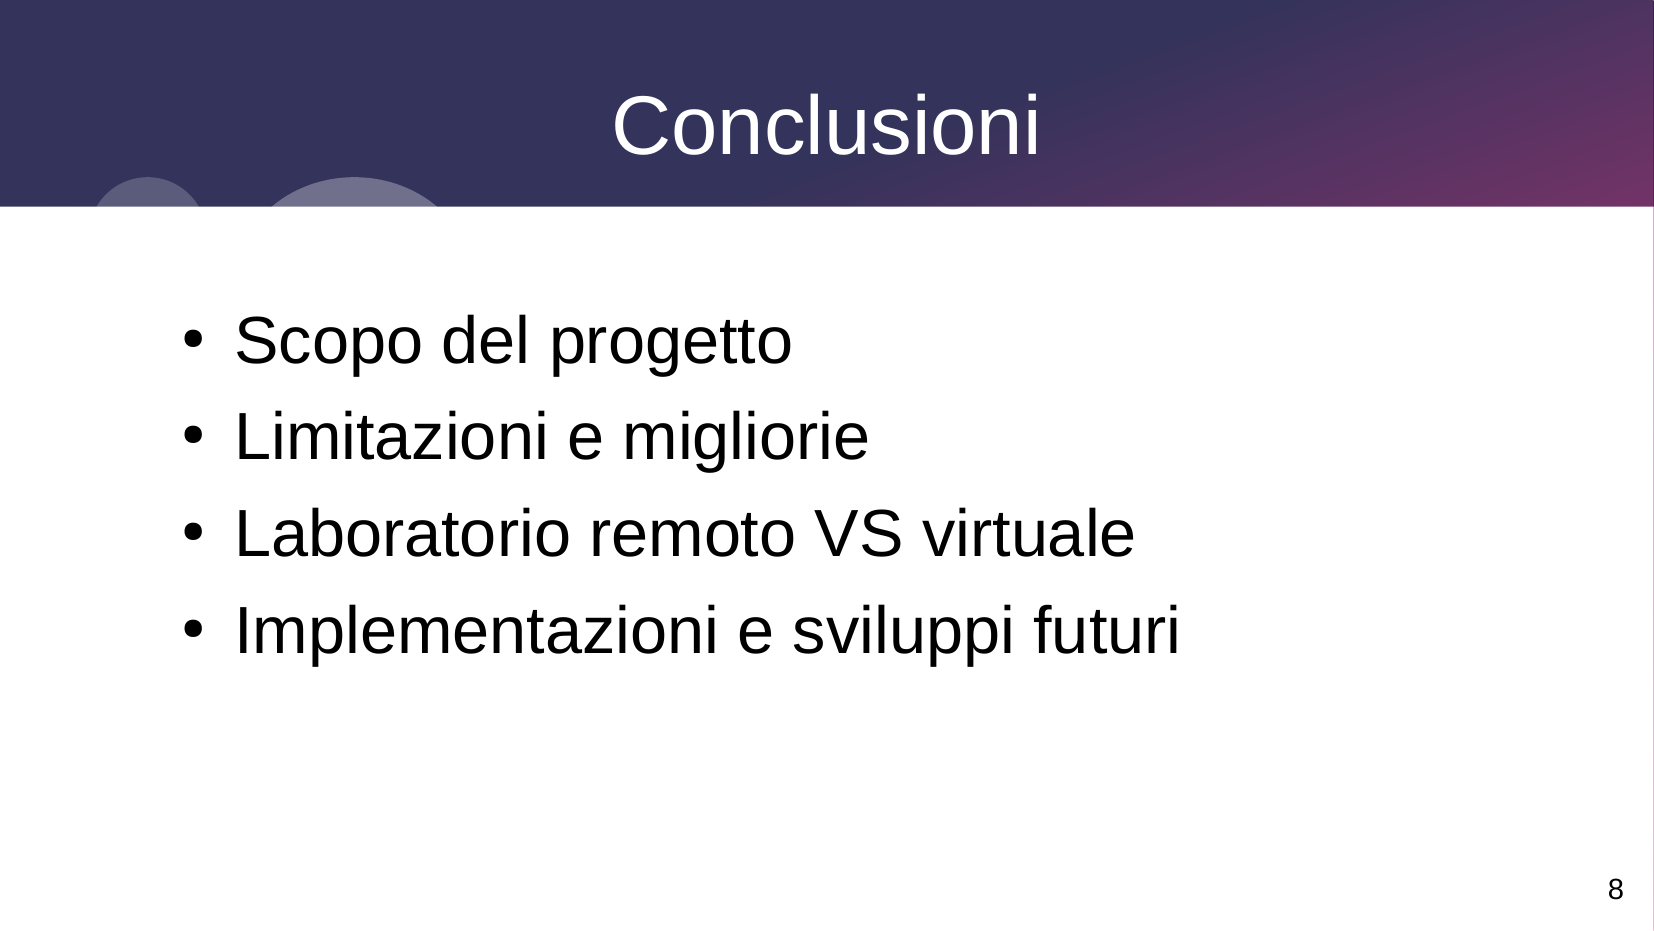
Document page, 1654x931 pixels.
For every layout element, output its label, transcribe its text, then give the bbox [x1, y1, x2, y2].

list Scopo del progetto Limitazioni e migliorie Laboratorio remoto VS virtuale Implementazioni e sviluppi futuri [163, 302, 1641, 894]
title Conclusioni [88, 44, 1565, 207]
